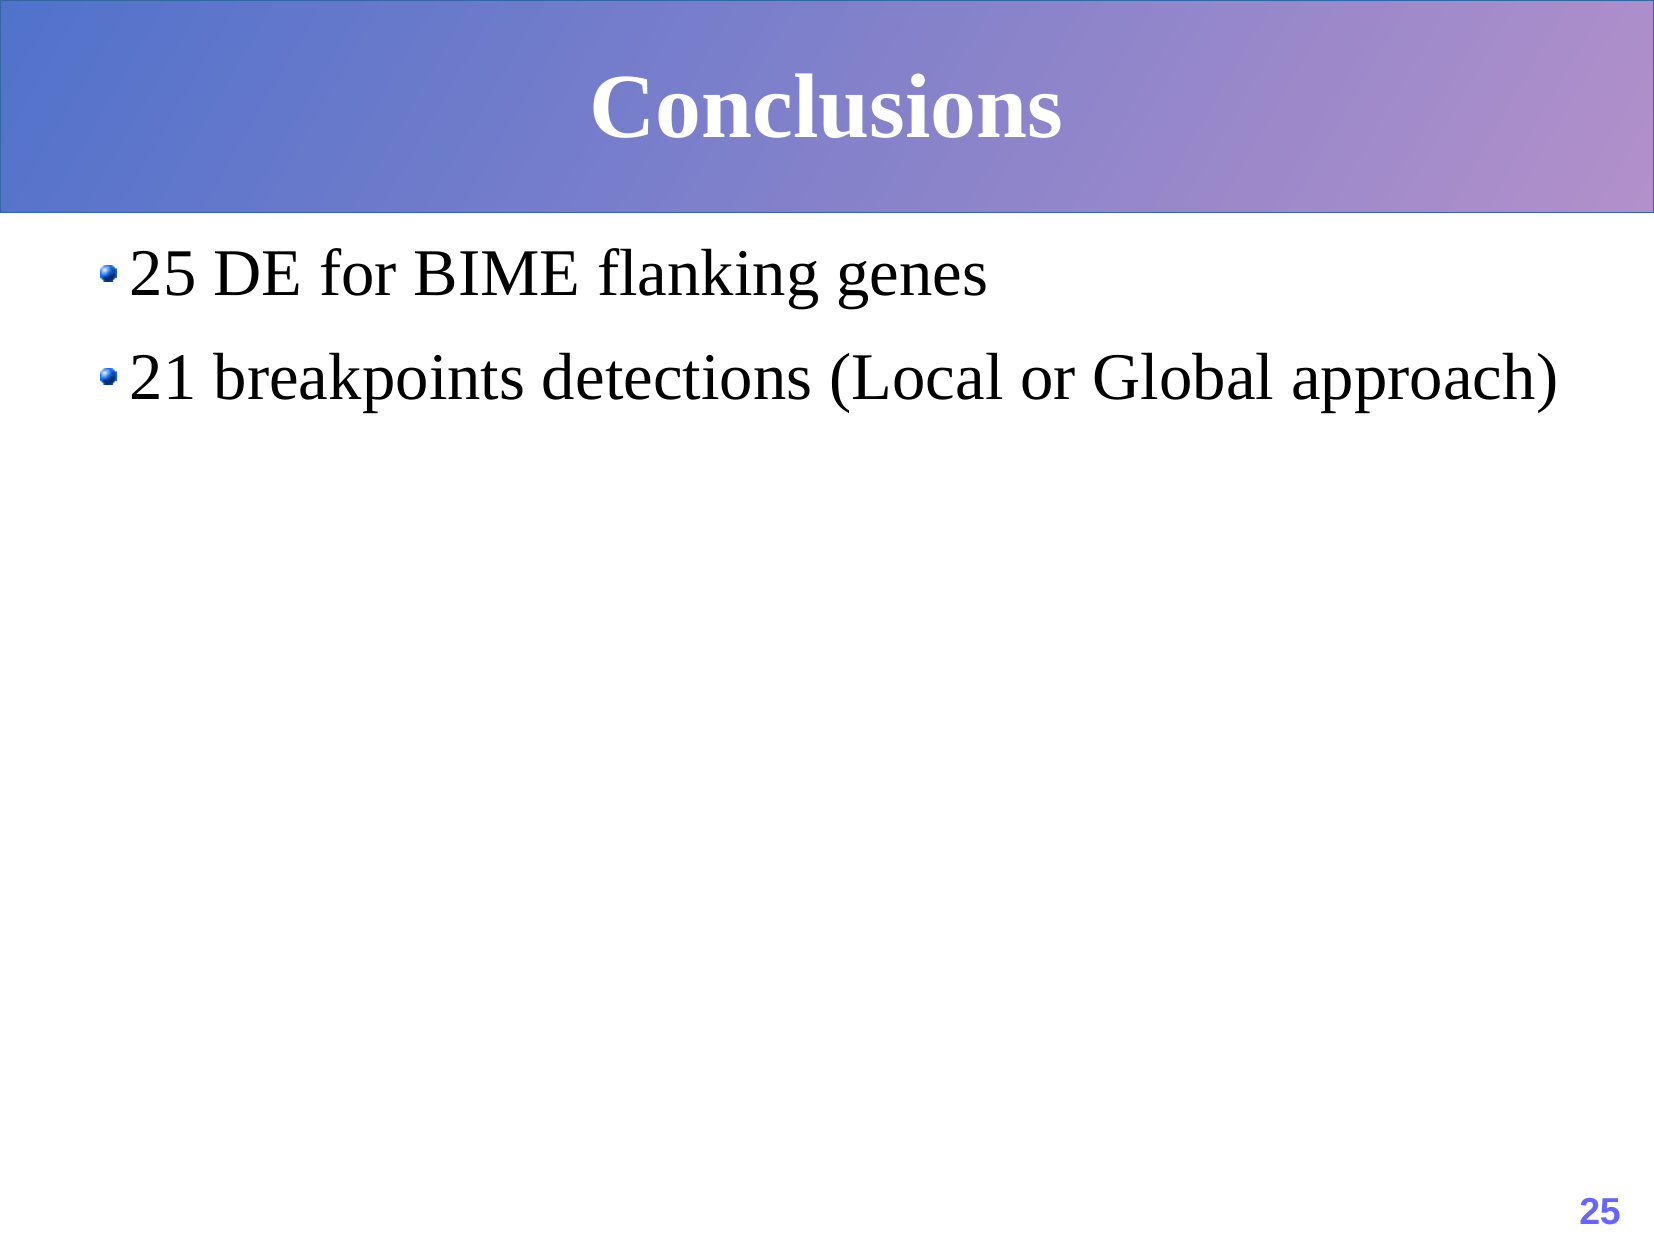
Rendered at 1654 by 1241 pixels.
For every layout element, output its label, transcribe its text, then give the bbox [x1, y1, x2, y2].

text_box 25 [1564, 1183, 1642, 1241]
title Conclusions [82, 23, 1571, 189]
list 25 DE for BIME flanking genes 21 breakpoints detections (Local or Global approach) [82, 236, 1571, 1158]
